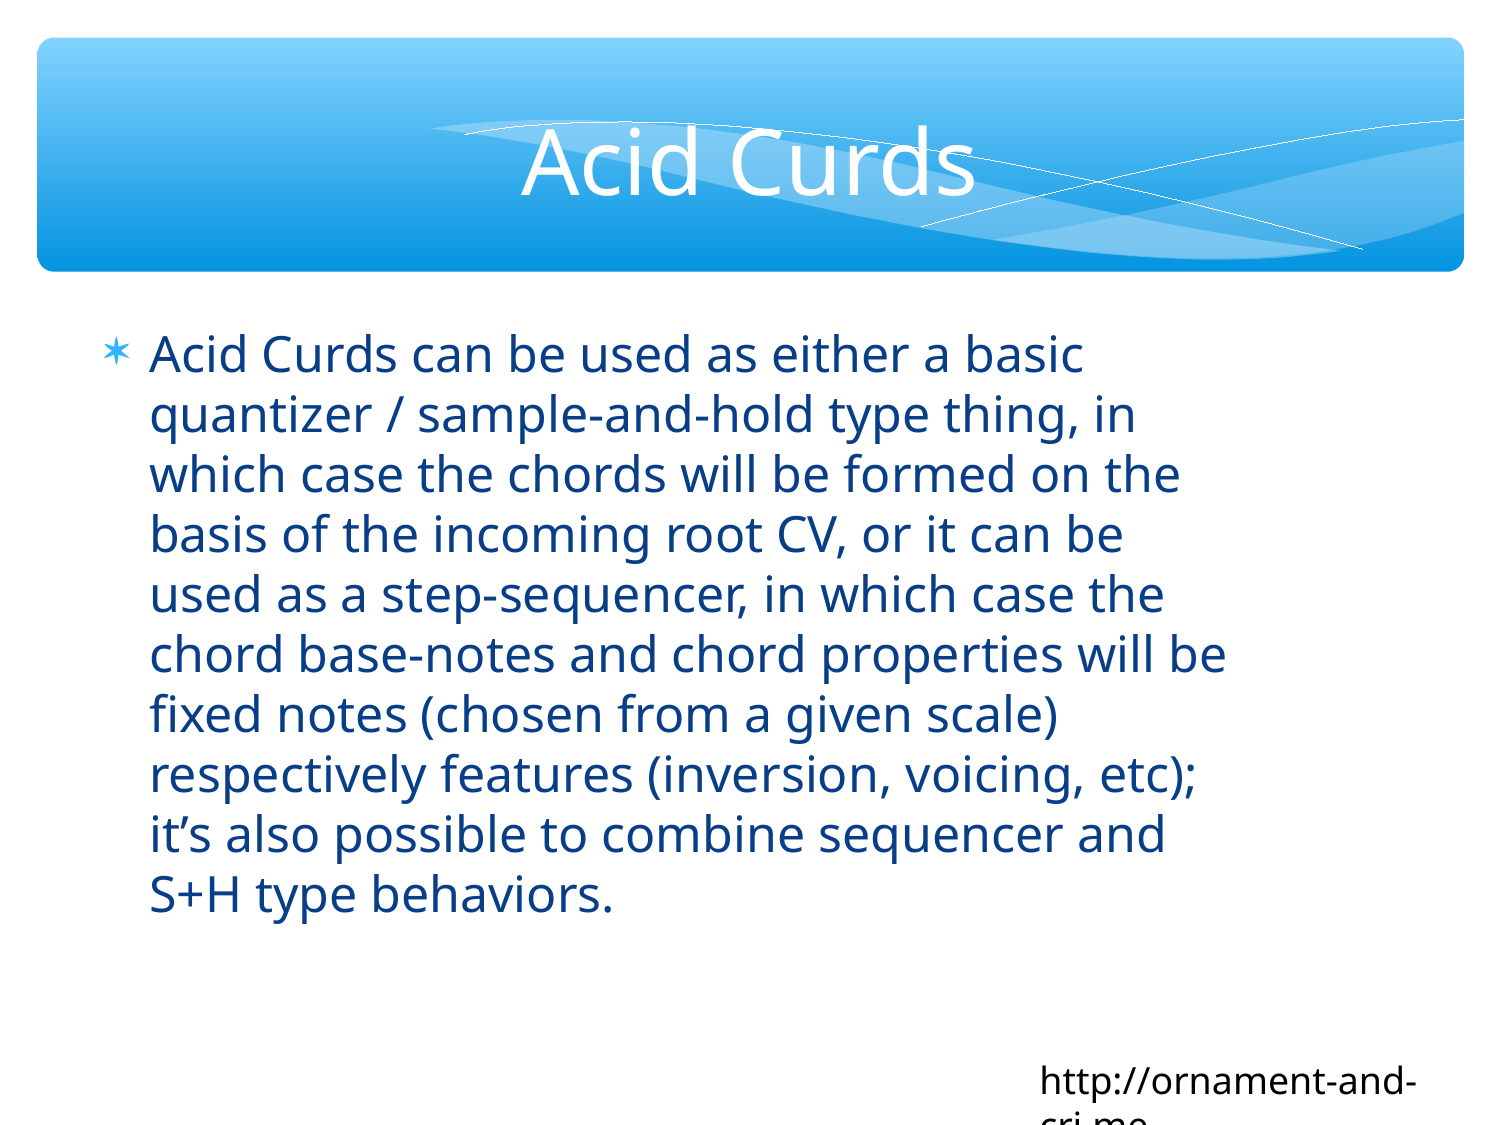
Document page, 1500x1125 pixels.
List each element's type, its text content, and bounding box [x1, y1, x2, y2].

list Acid Curds can be used as either a basic quantizer / sample-and-hold type thing, in which case the chords will be formed on the basis of the incoming root CV, or it can be used as a step-sequencer, in which case the chord base-notes and chord properties will be fixed notes (chosen from a given scale) respectively features (inversion, voicing, etc); it’s also possible to combine sequencer and S+H type behaviors. [89, 314, 1261, 1051]
text_box http://ornament-and-cri.me [1024, 1050, 1486, 1110]
title Acid Curds [75, 40, 1426, 276]
